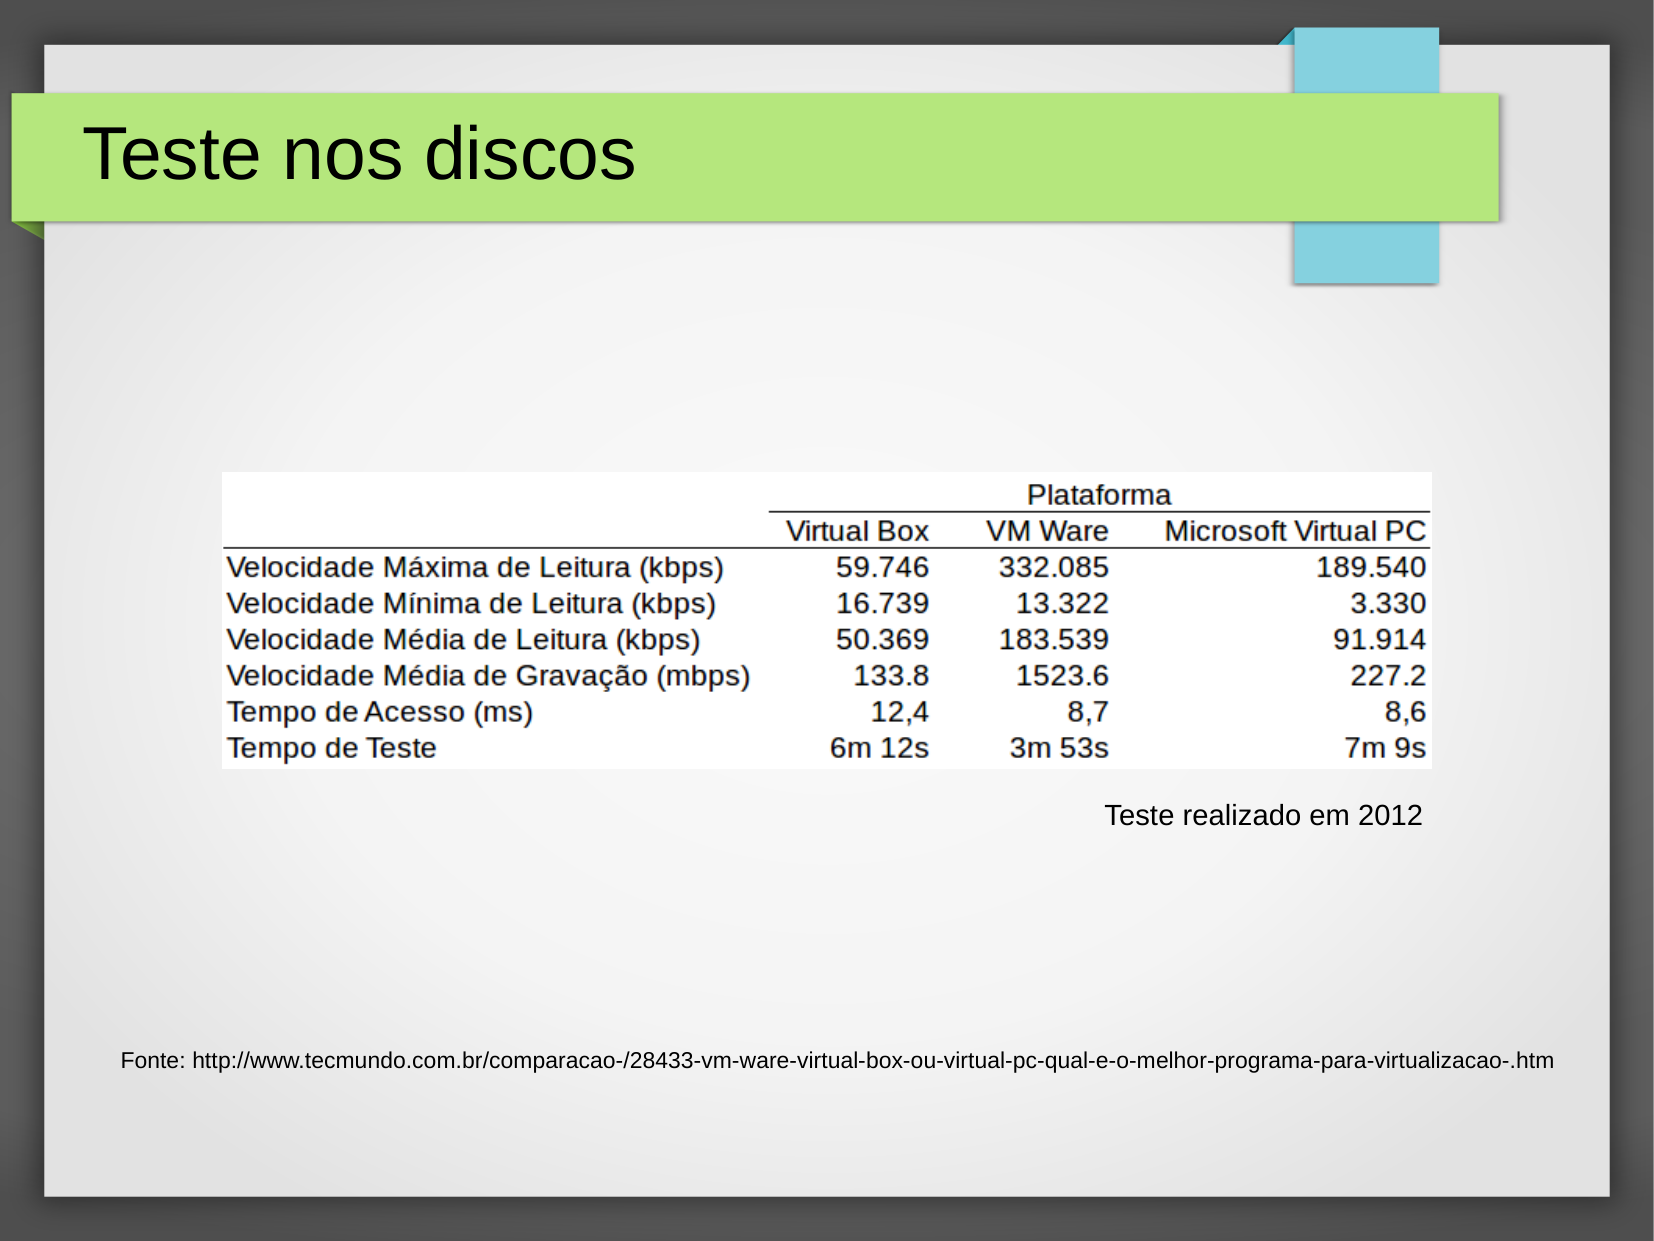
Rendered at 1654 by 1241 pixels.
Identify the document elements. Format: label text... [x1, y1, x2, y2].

title Teste nos discos [82, 94, 1264, 213]
text_box Teste realizado em 2012 [1089, 791, 1439, 839]
picture [0, 0, 1654, 1241]
text_box Fonte: http://www.tecmundo.com.br/comparacao-/28433-vm-ware-virtual-box-ou-virtual-pc-qual-e-o-melhor-programa-para-virtualizacao-.htm [105, 1040, 1571, 1081]
